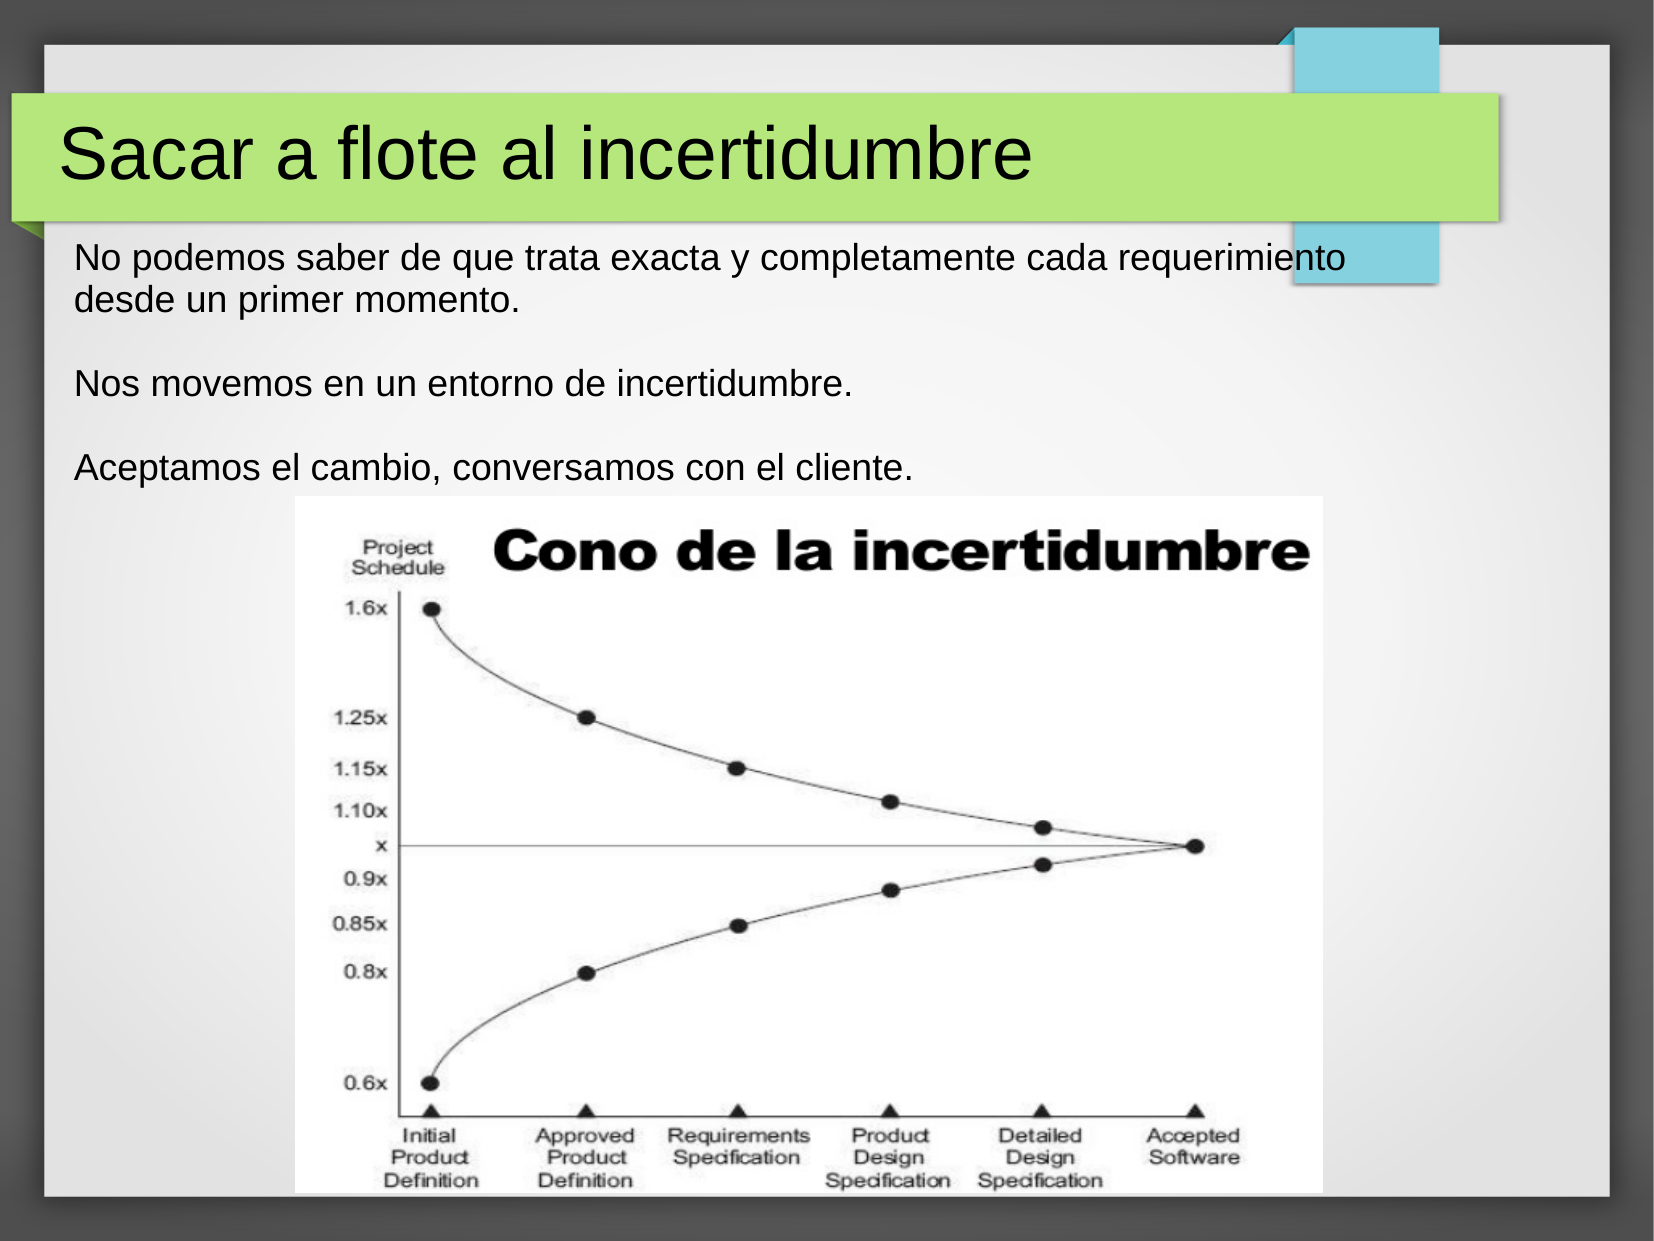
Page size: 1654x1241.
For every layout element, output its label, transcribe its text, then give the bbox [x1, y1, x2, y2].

title Sacar a flote al incertidumbre [59, 94, 1241, 213]
picture [0, 0, 1654, 1241]
text_box No podemos saber de que trata exacta y completamente cada requerimiento desde un primer momento. Nos movemos en un entorno de incertidumbre. Aceptamos el cambio, conversamos con el cliente. [59, 229, 1430, 665]
